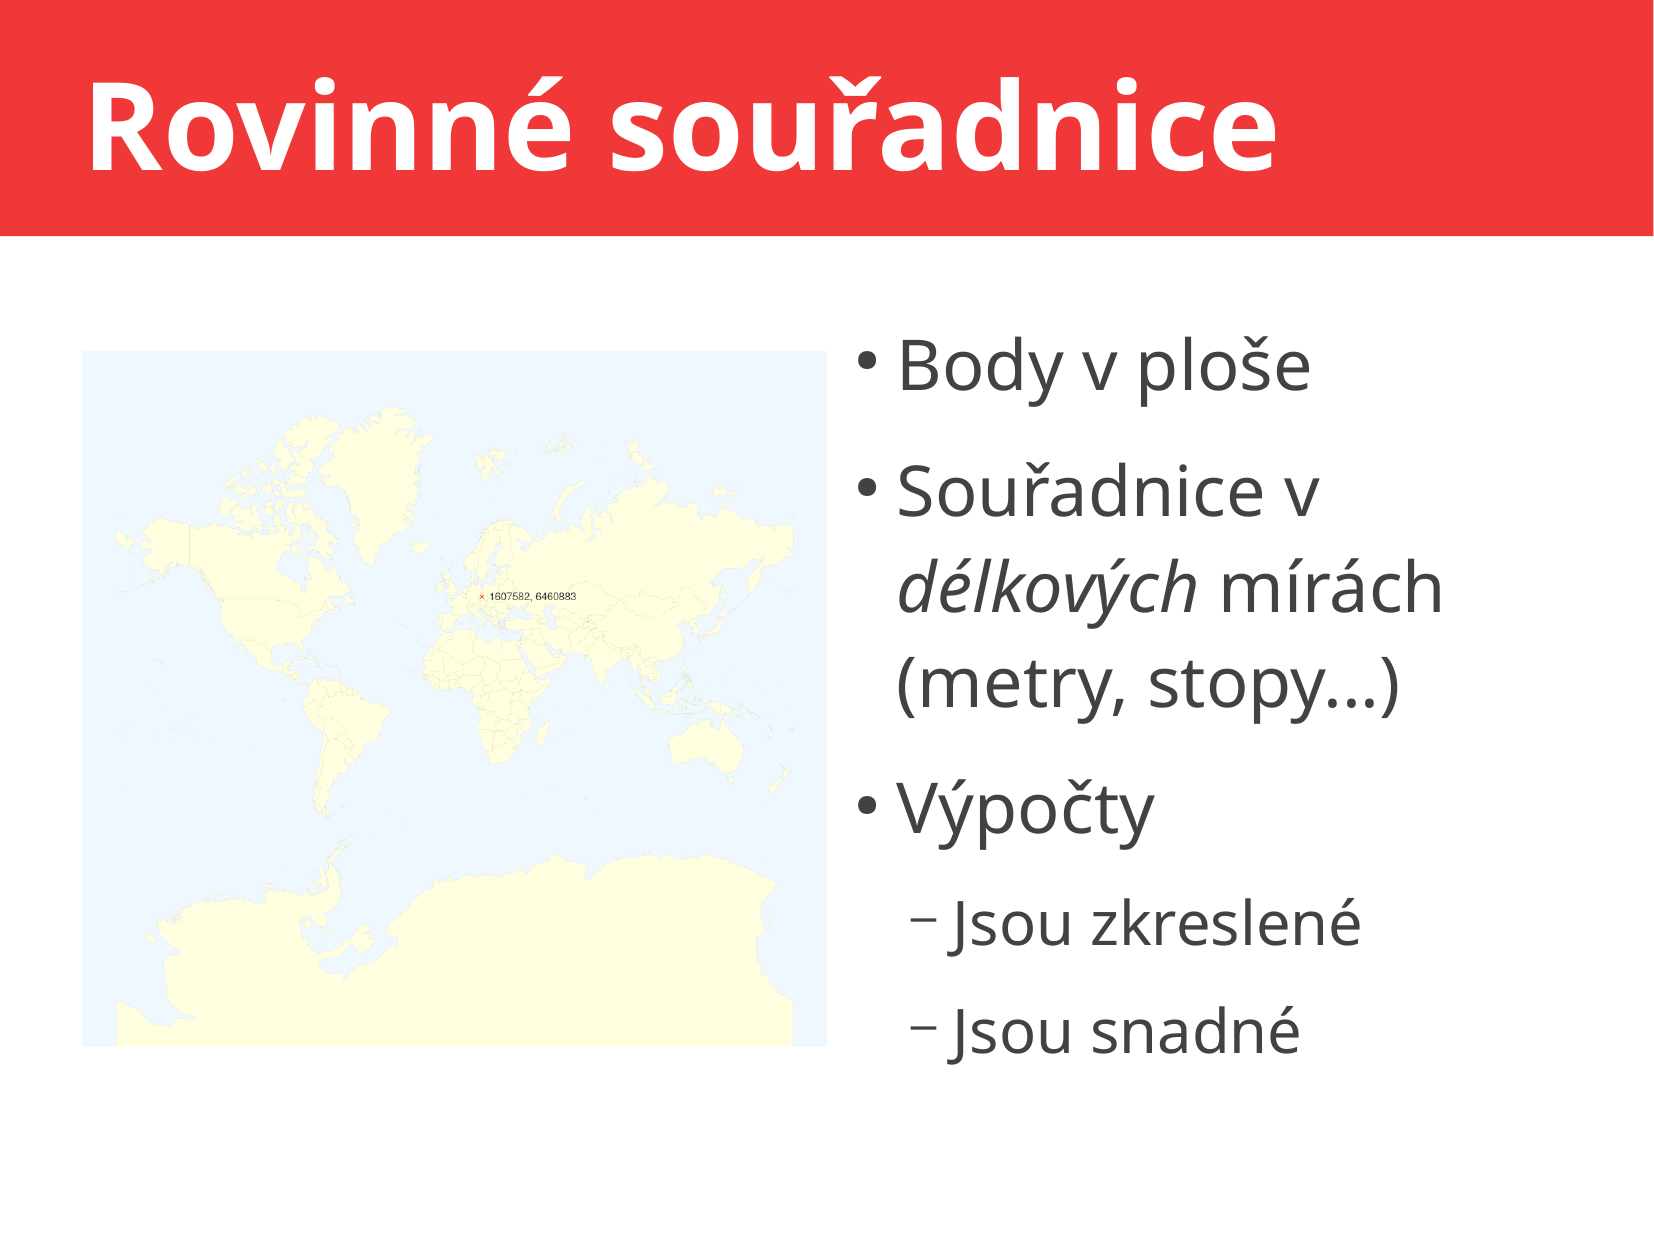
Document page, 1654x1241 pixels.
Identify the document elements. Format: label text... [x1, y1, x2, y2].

list Body v ploše Souřadnice v délkových mírách (metry, stopy...) Výpočty Jsou zkreslené Jsou snadné [840, 314, 1564, 1080]
picture [82, 350, 827, 1047]
title Rovinné souřadnice [82, 19, 1571, 227]
